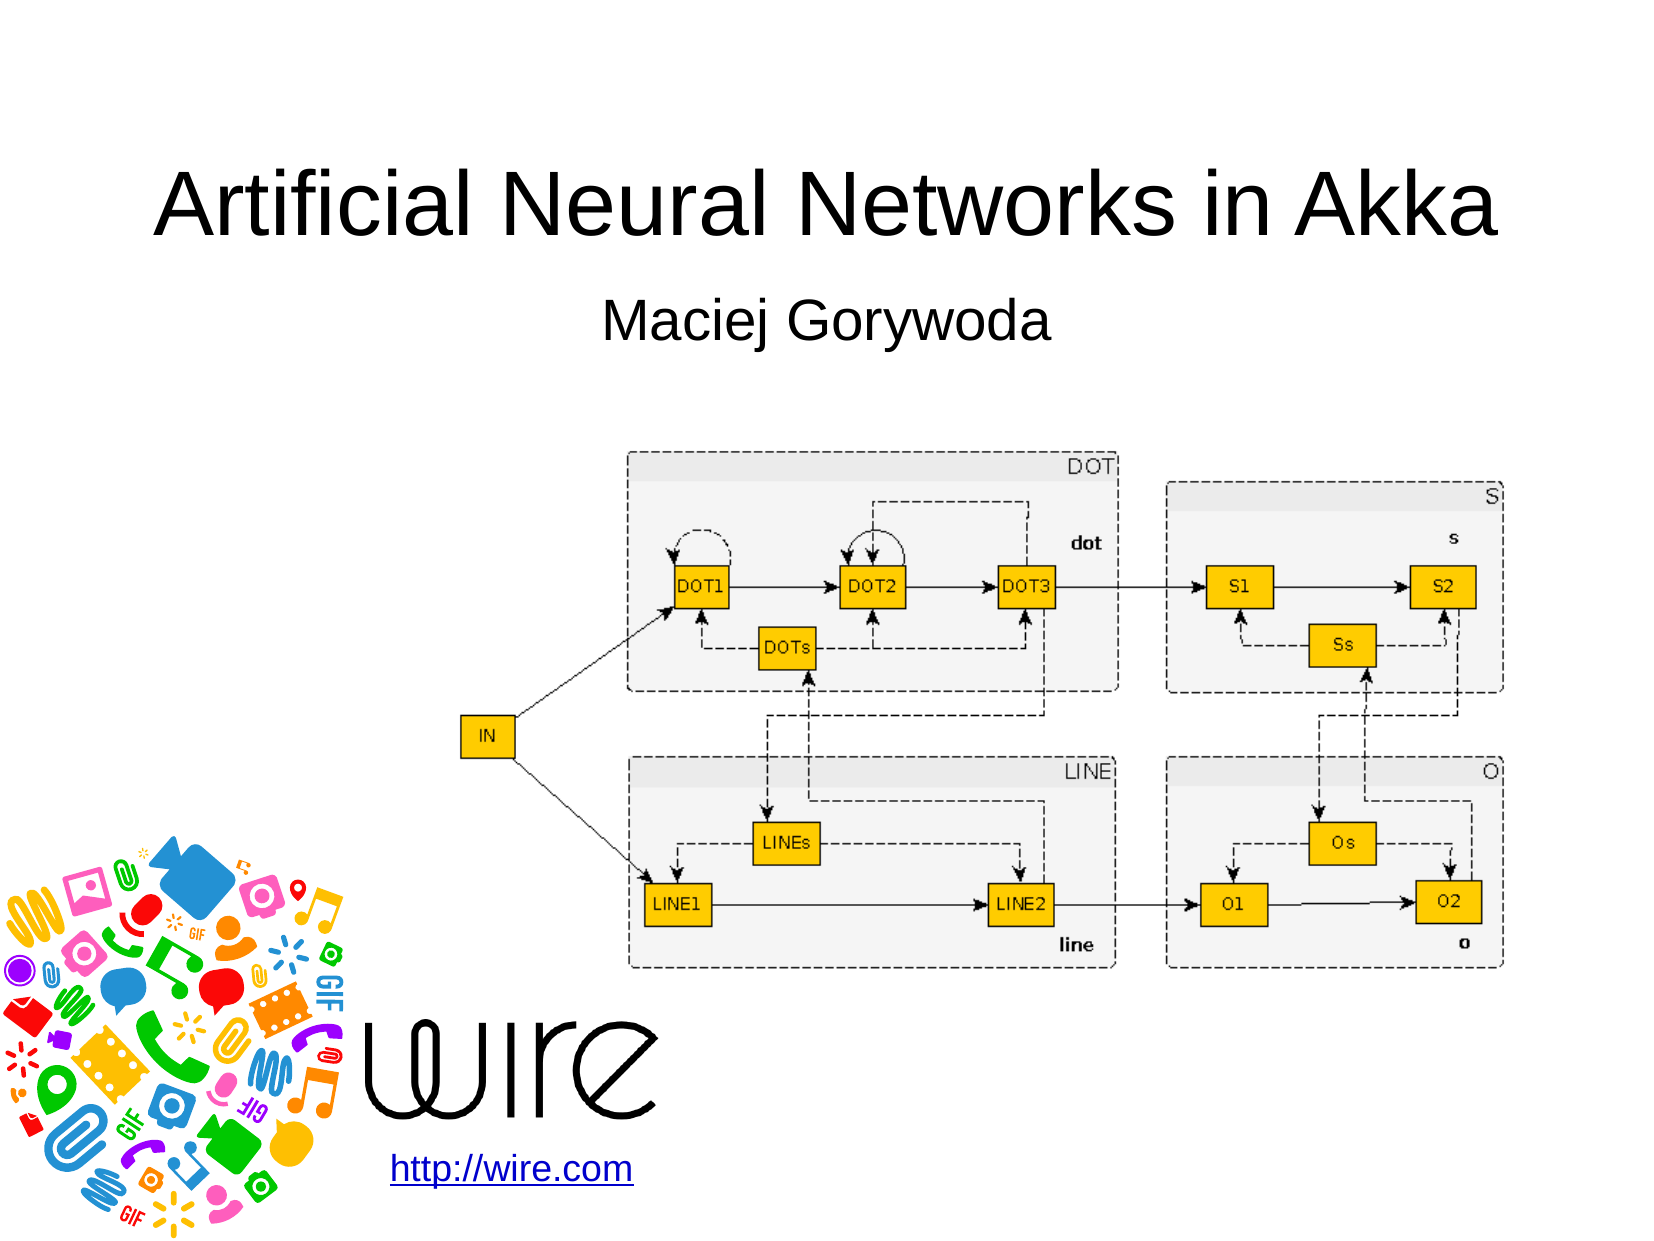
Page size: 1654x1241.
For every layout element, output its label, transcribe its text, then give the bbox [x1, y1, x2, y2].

picture [365, 1019, 676, 1120]
picture [439, 430, 1524, 991]
picture [0, 834, 346, 1241]
text_box http://wire.com [375, 1140, 661, 1197]
title Artificial Neural Networks in Akka Maciej Gorywoda [82, 49, 1571, 406]
